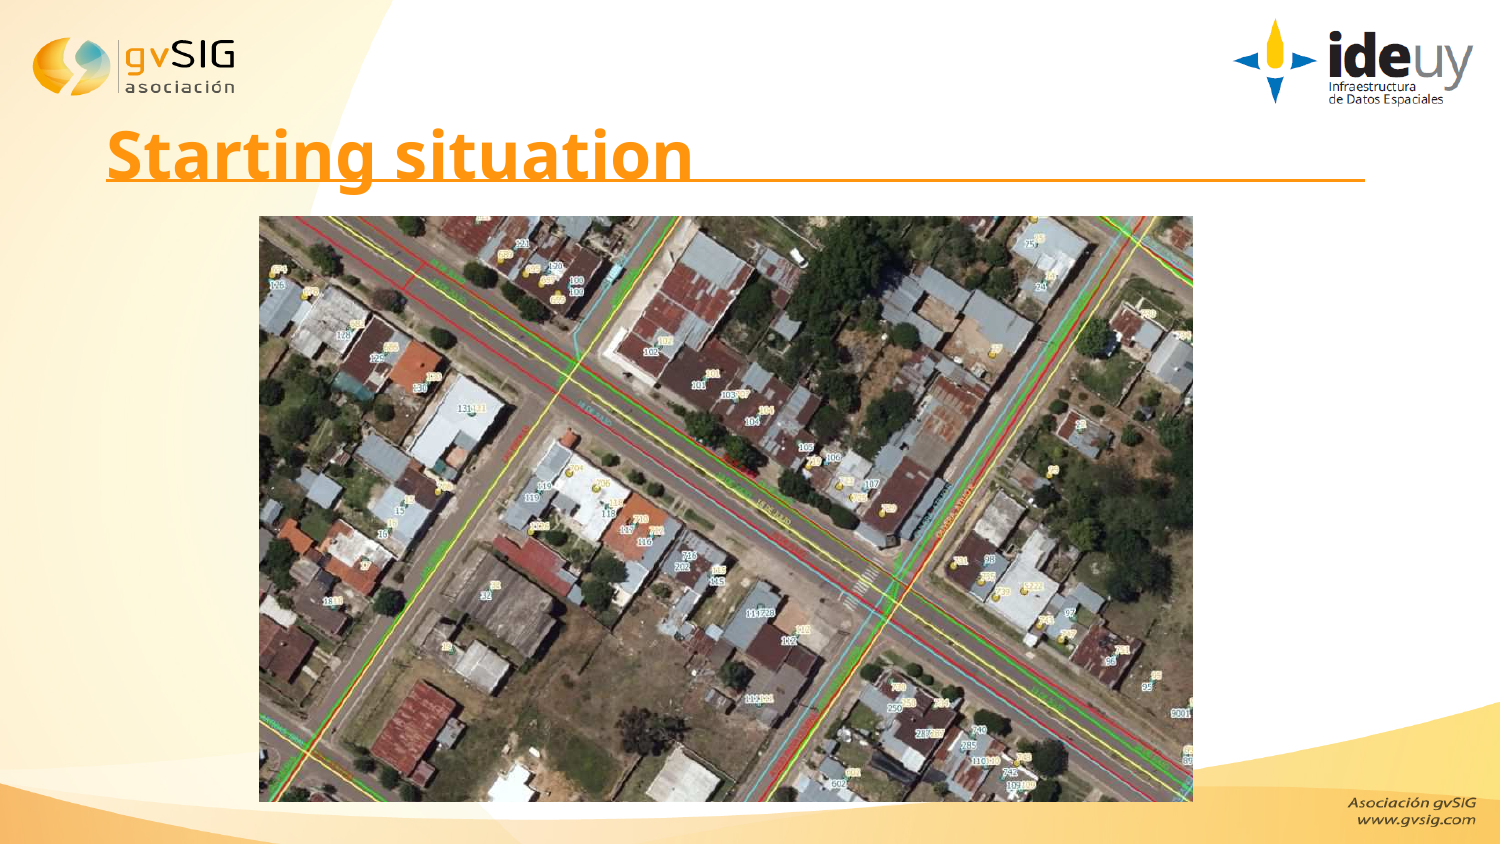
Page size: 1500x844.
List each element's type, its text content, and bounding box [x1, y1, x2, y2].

picture [0, 0, 1500, 844]
title Starting situation [106, 115, 1457, 193]
